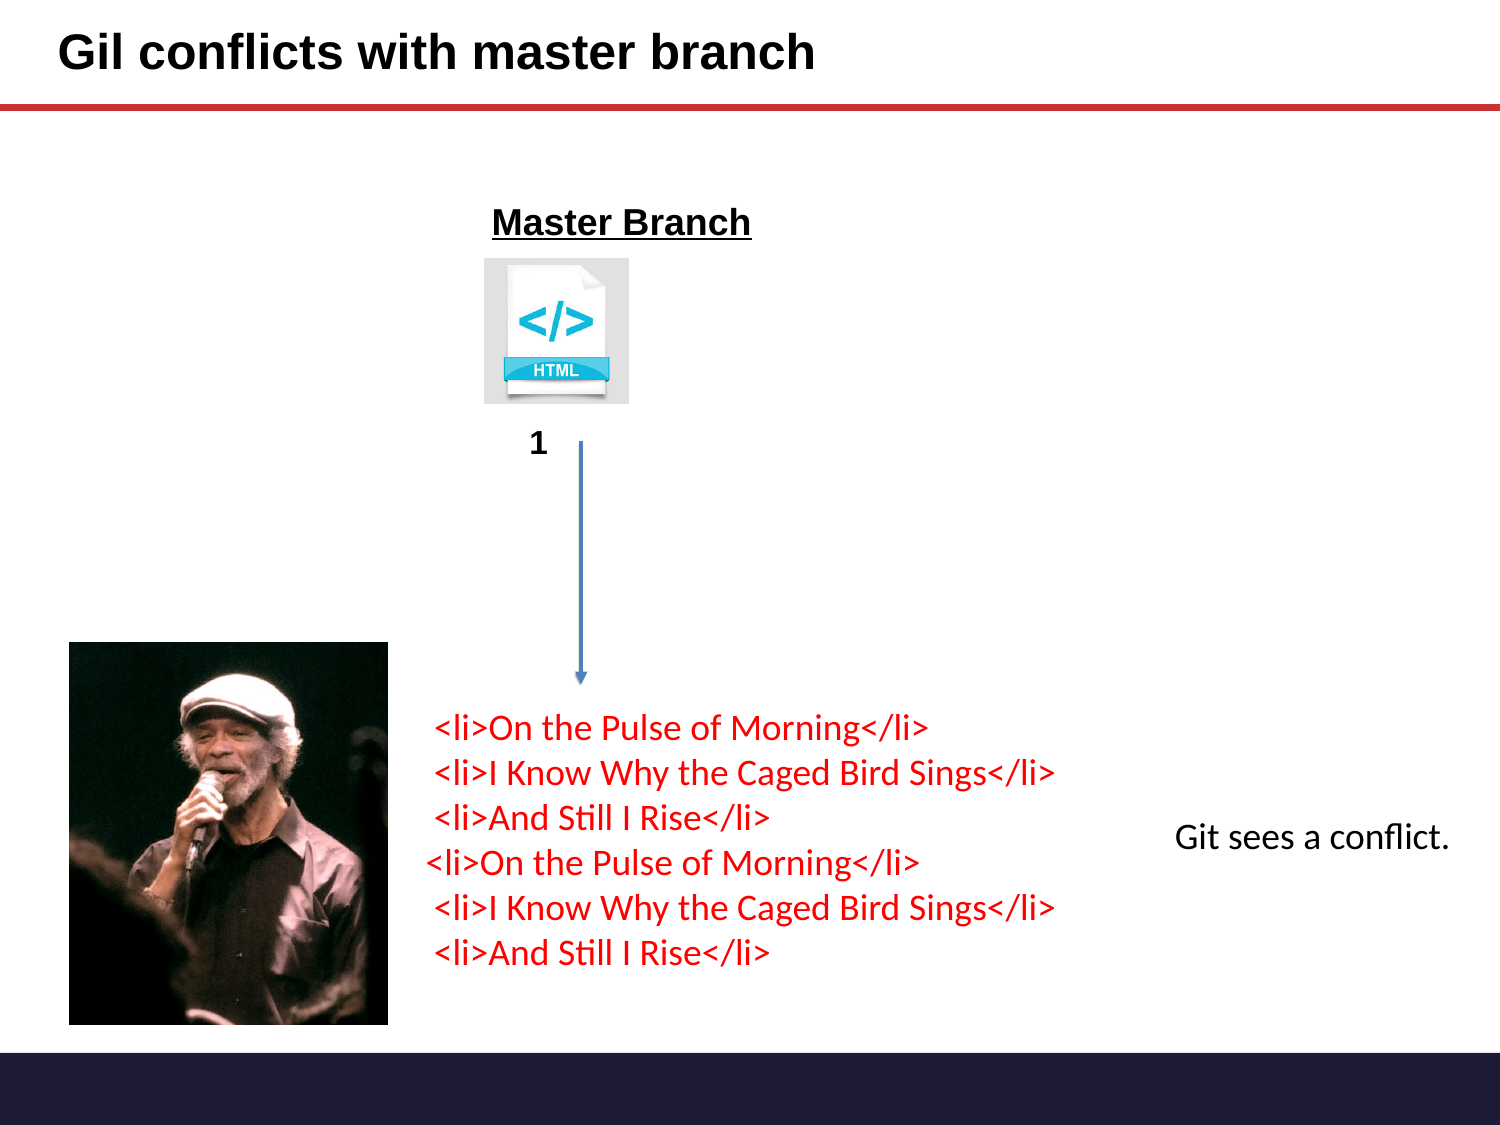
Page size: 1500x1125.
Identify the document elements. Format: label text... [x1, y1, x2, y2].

text_box Master Branch [484, 190, 760, 251]
text_box 1 [521, 414, 556, 470]
text_box <li>On the Pulse of Morning</li> <li>I Know Why the Caged Bird Sings</li> <li>And Still I Rise</li> <li>On the Pulse of Morning</li> <li>I Know Why the Caged Bird Sings</li> <li>And Still I Rise</li> [418, 694, 1170, 980]
text_box Gil conflicts with master branch [49, 12, 1113, 88]
text_box Git sees a conflict. [1167, 804, 1459, 865]
picture [484, 258, 629, 404]
picture [69, 642, 388, 1025]
